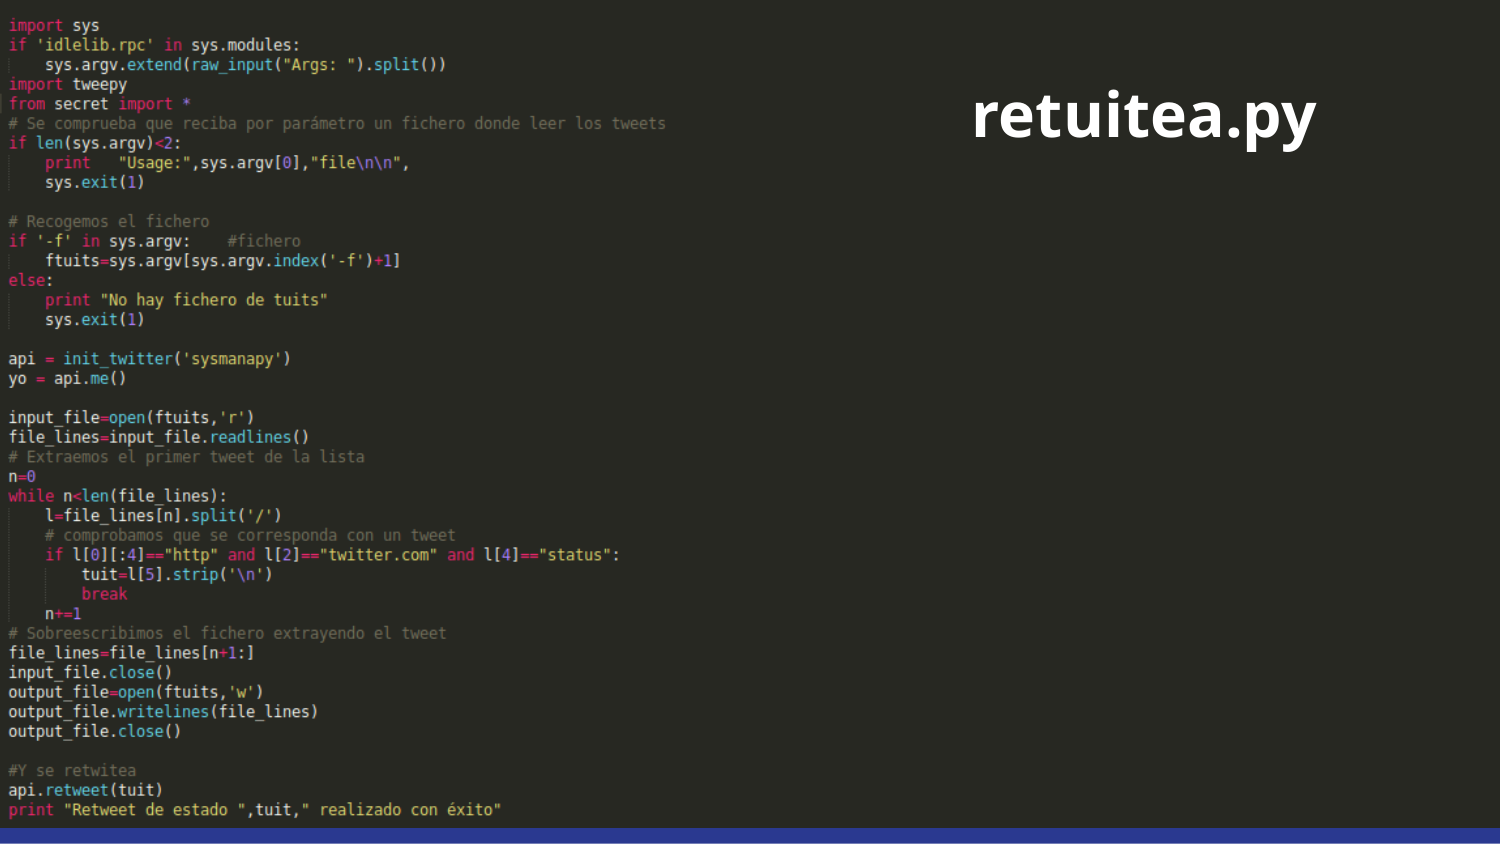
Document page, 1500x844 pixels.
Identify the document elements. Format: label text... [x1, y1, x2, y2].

picture [0, 0, 1500, 828]
title retuitea.py [956, 60, 1447, 160]
